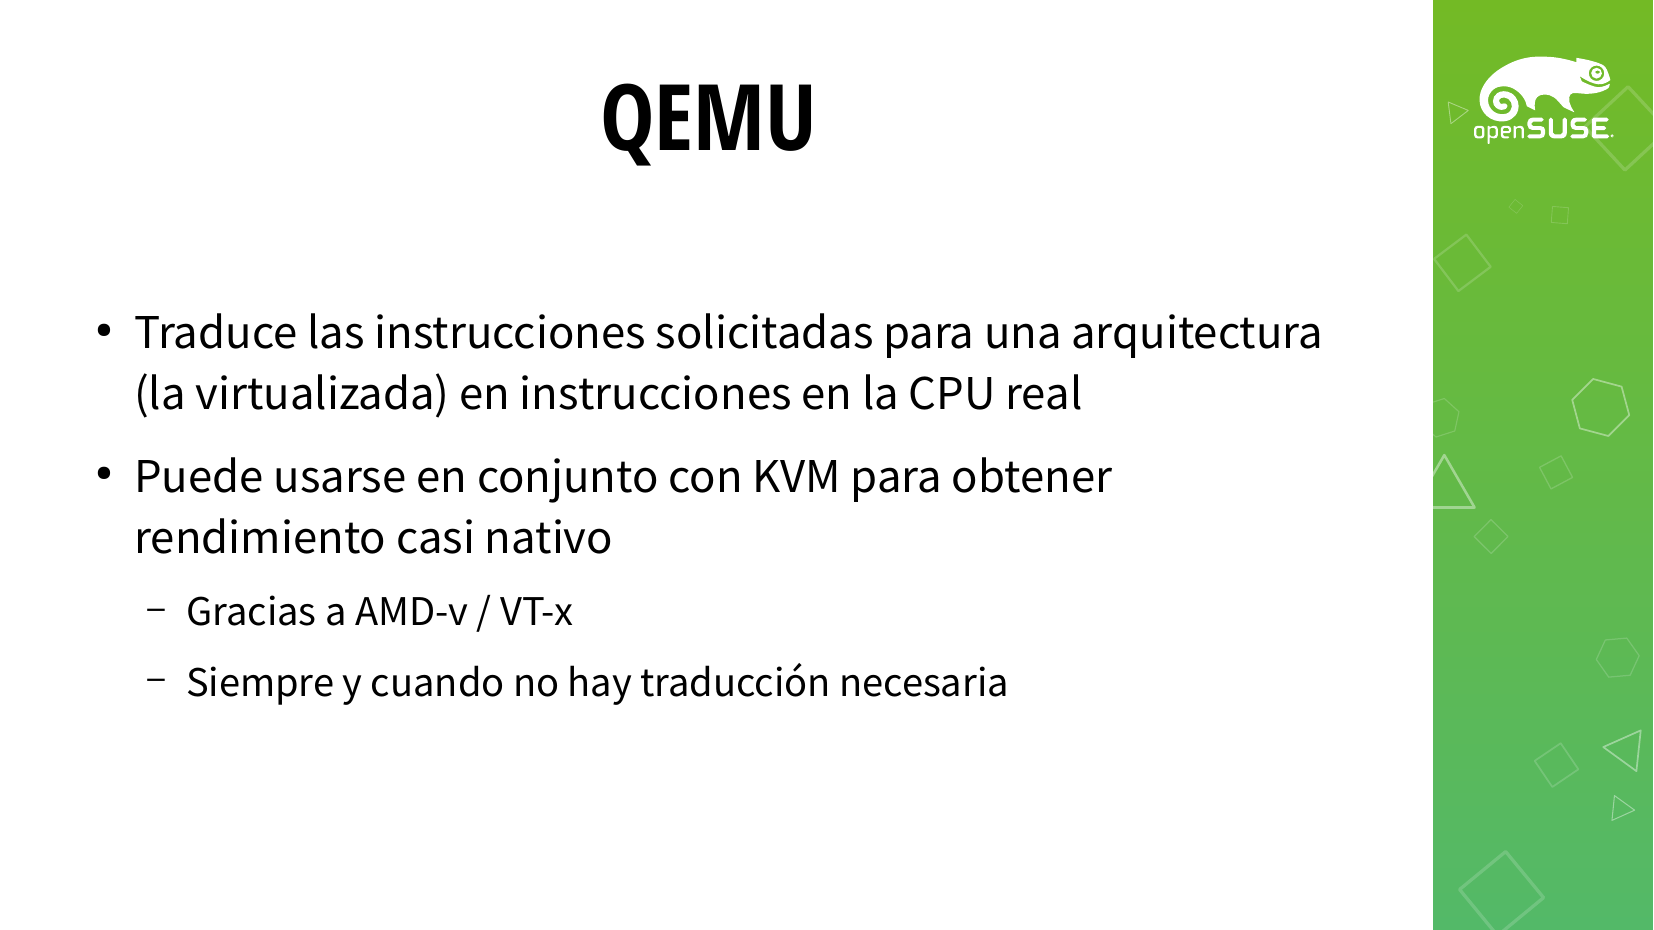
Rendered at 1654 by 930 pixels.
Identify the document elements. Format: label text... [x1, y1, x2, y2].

title QEMU [82, 37, 1336, 193]
list Traduce las instrucciones solicitadas para una arquitectura (la virtualizada) en instrucciones en la CPU real Puede usarse en conjunto con KVM para obtener rendimiento casi nativo Gracias a AMD-v / VT-x Siempre y cuando no hay traducción necesaria [82, 217, 1336, 757]
